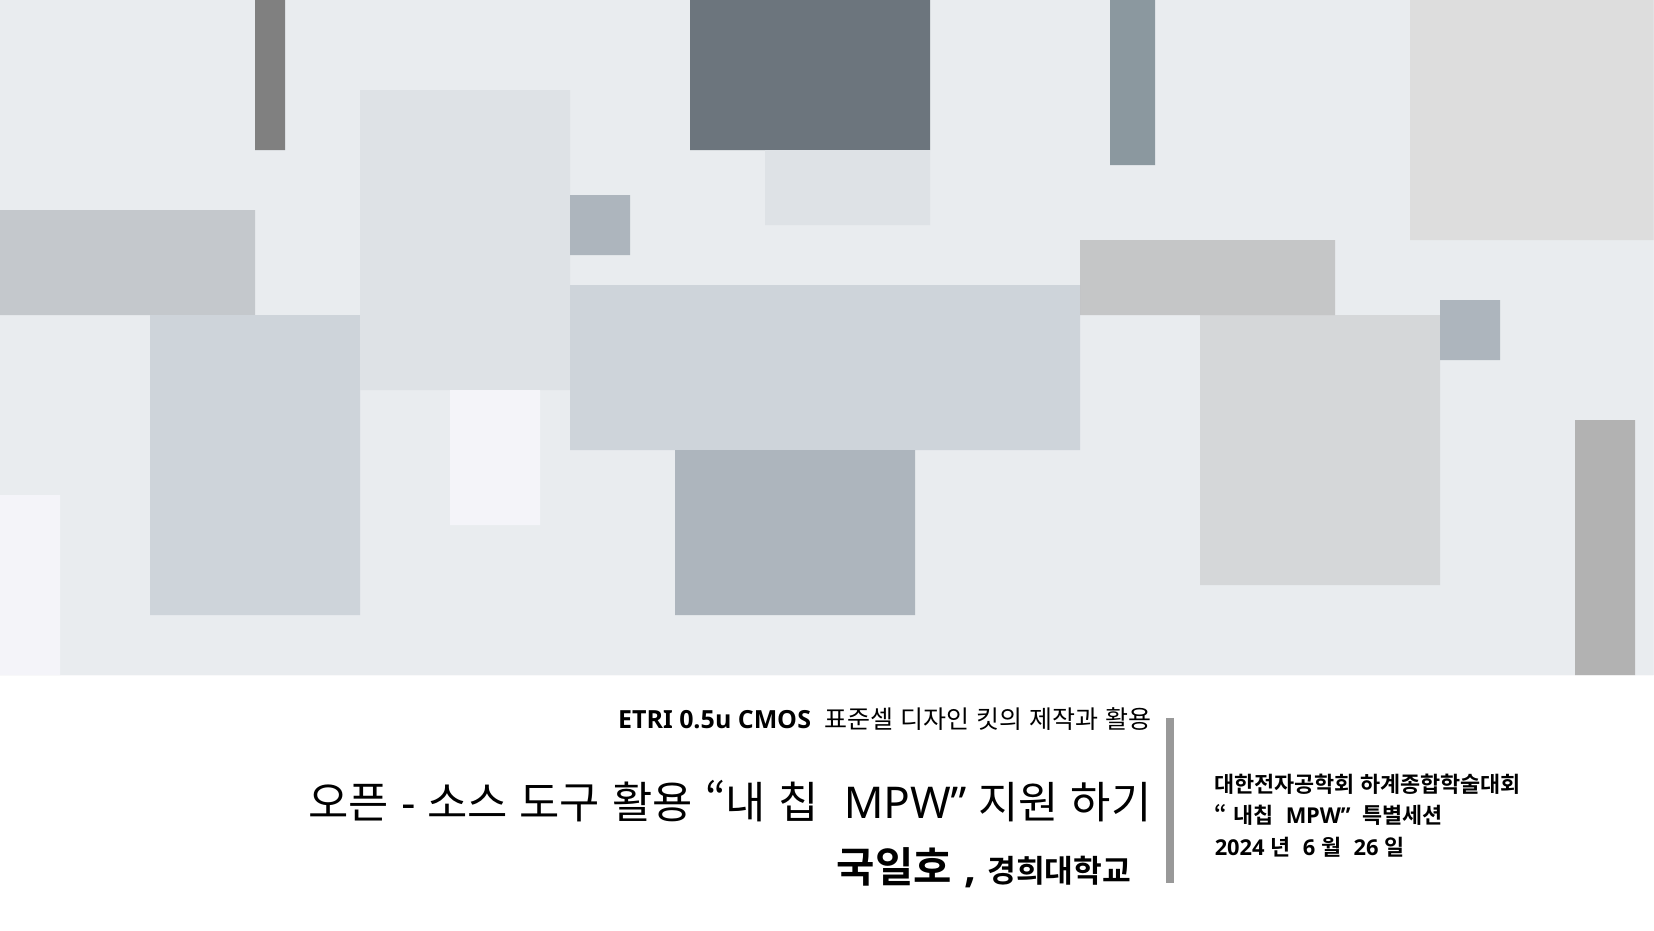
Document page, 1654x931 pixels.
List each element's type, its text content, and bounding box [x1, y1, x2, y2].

text_box 대한전자공학회 하계종합학술대회 “내칩 MPW” 특별세션 2024년 6월 26일 [1200, 759, 1591, 841]
title ETRI 0.5u CMOS 표준셀 디자인 킷의 제작과 활용 오픈-소스 도구 활용 “내 칩 MPW”지원 하기 [59, 690, 1152, 823]
subtitle 국일호,경희대학교 [262, 835, 1132, 895]
